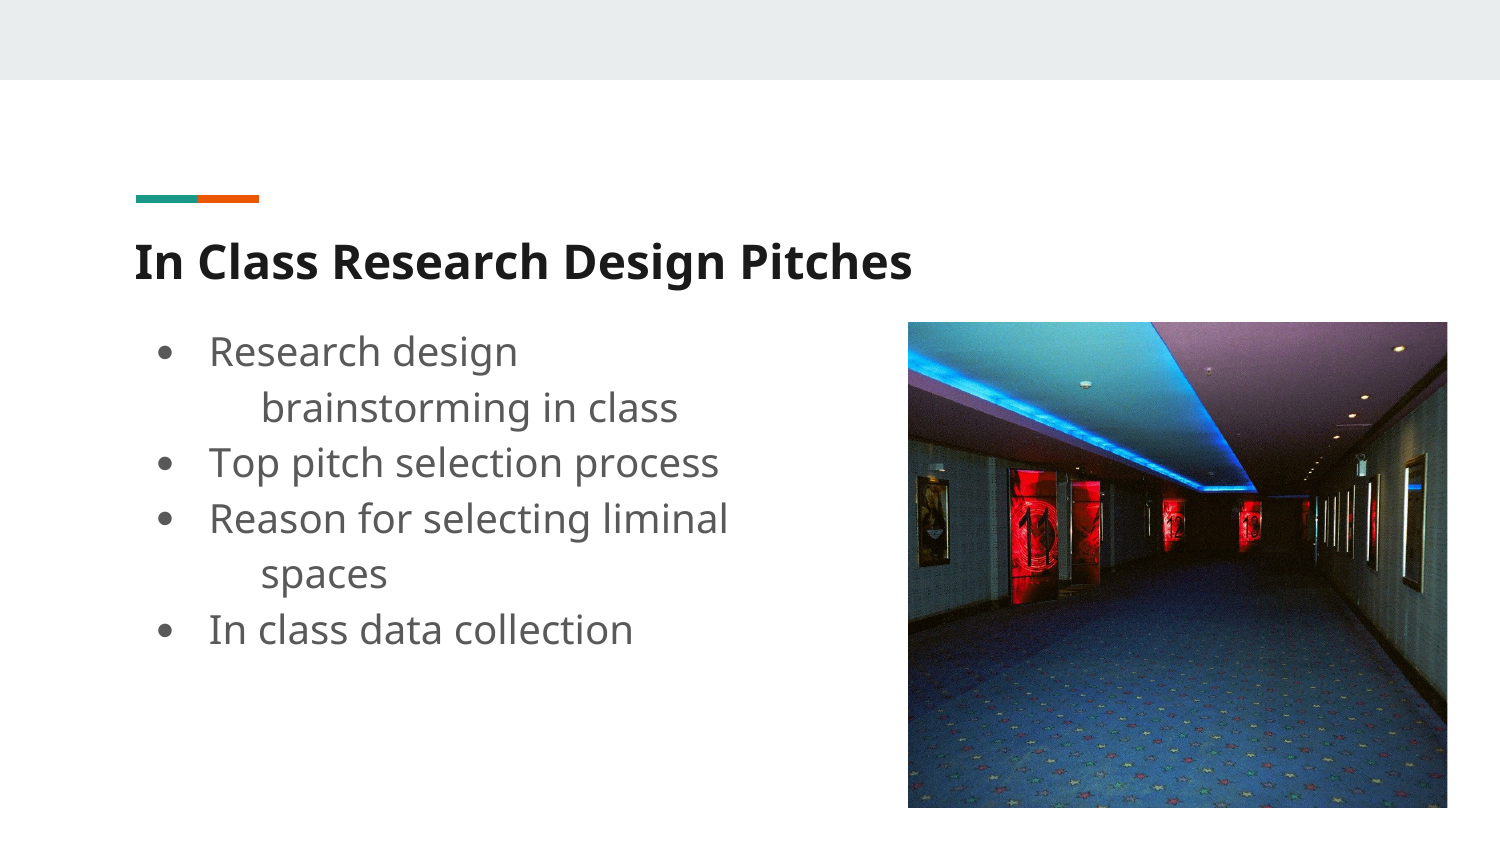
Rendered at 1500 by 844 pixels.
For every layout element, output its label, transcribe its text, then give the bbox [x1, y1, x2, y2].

picture [908, 322, 1448, 808]
list Research design brainstorming in class Top pitch selection process Reason for selecting liminal spaces In class data collection [119, 304, 750, 676]
picture [925, 367, 940, 372]
title In Class Research Design Pitches [119, 216, 1381, 305]
